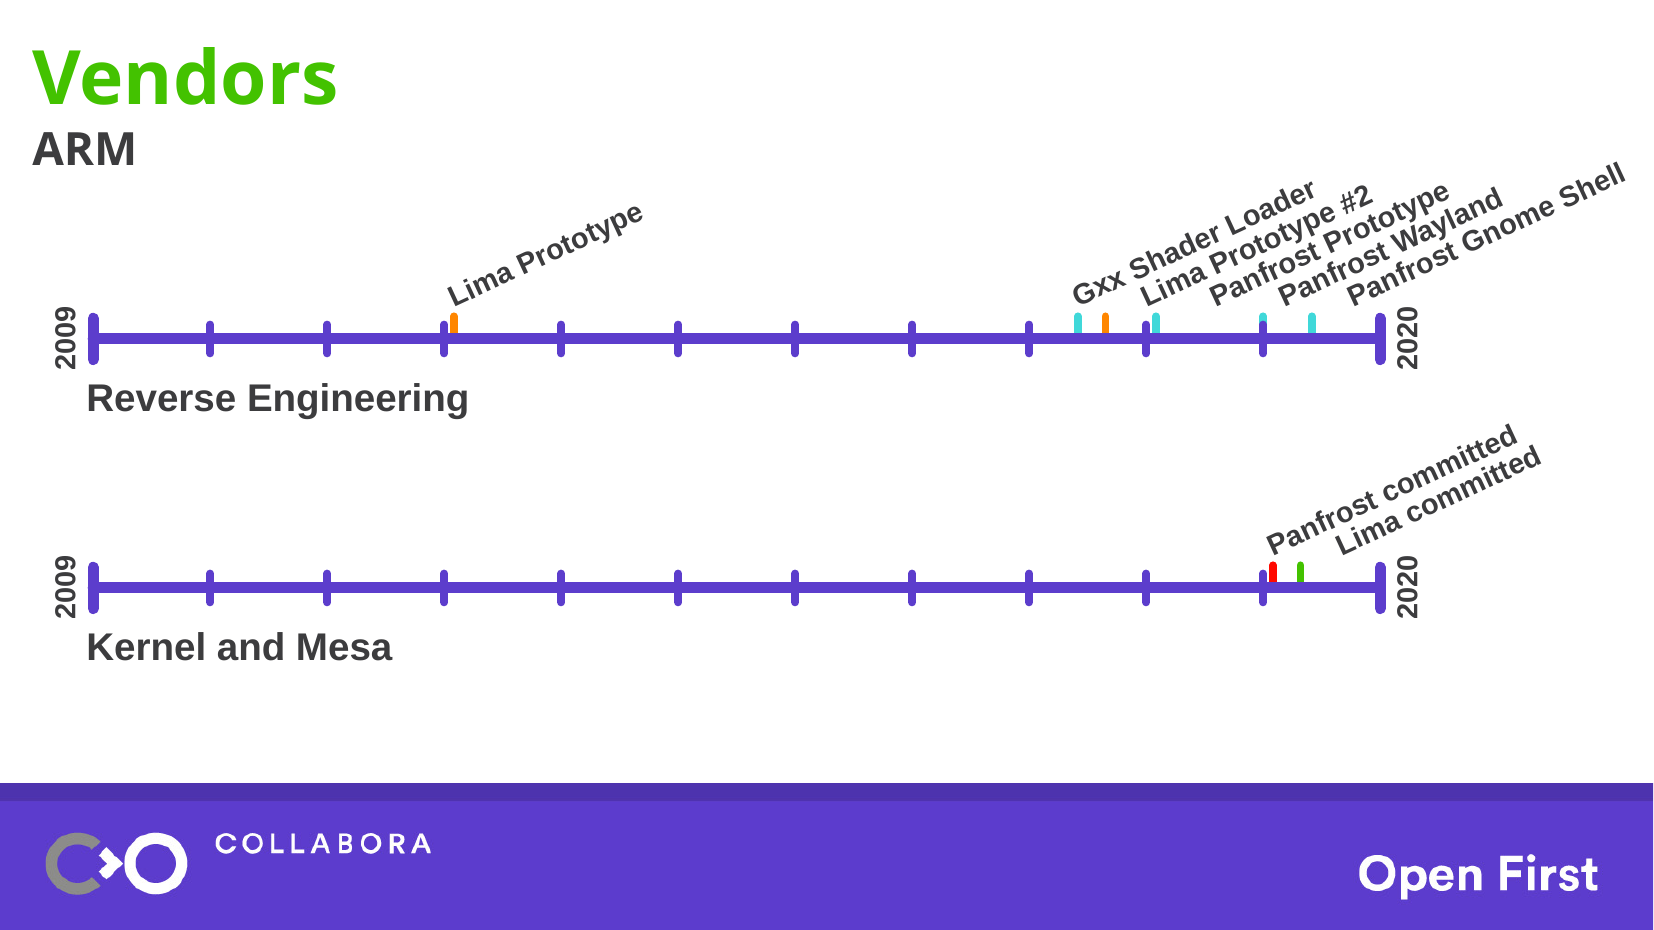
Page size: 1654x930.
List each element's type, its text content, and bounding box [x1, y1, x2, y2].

picture [0, 0, 1654, 930]
title Vendors ARM [32, 29, 1605, 193]
